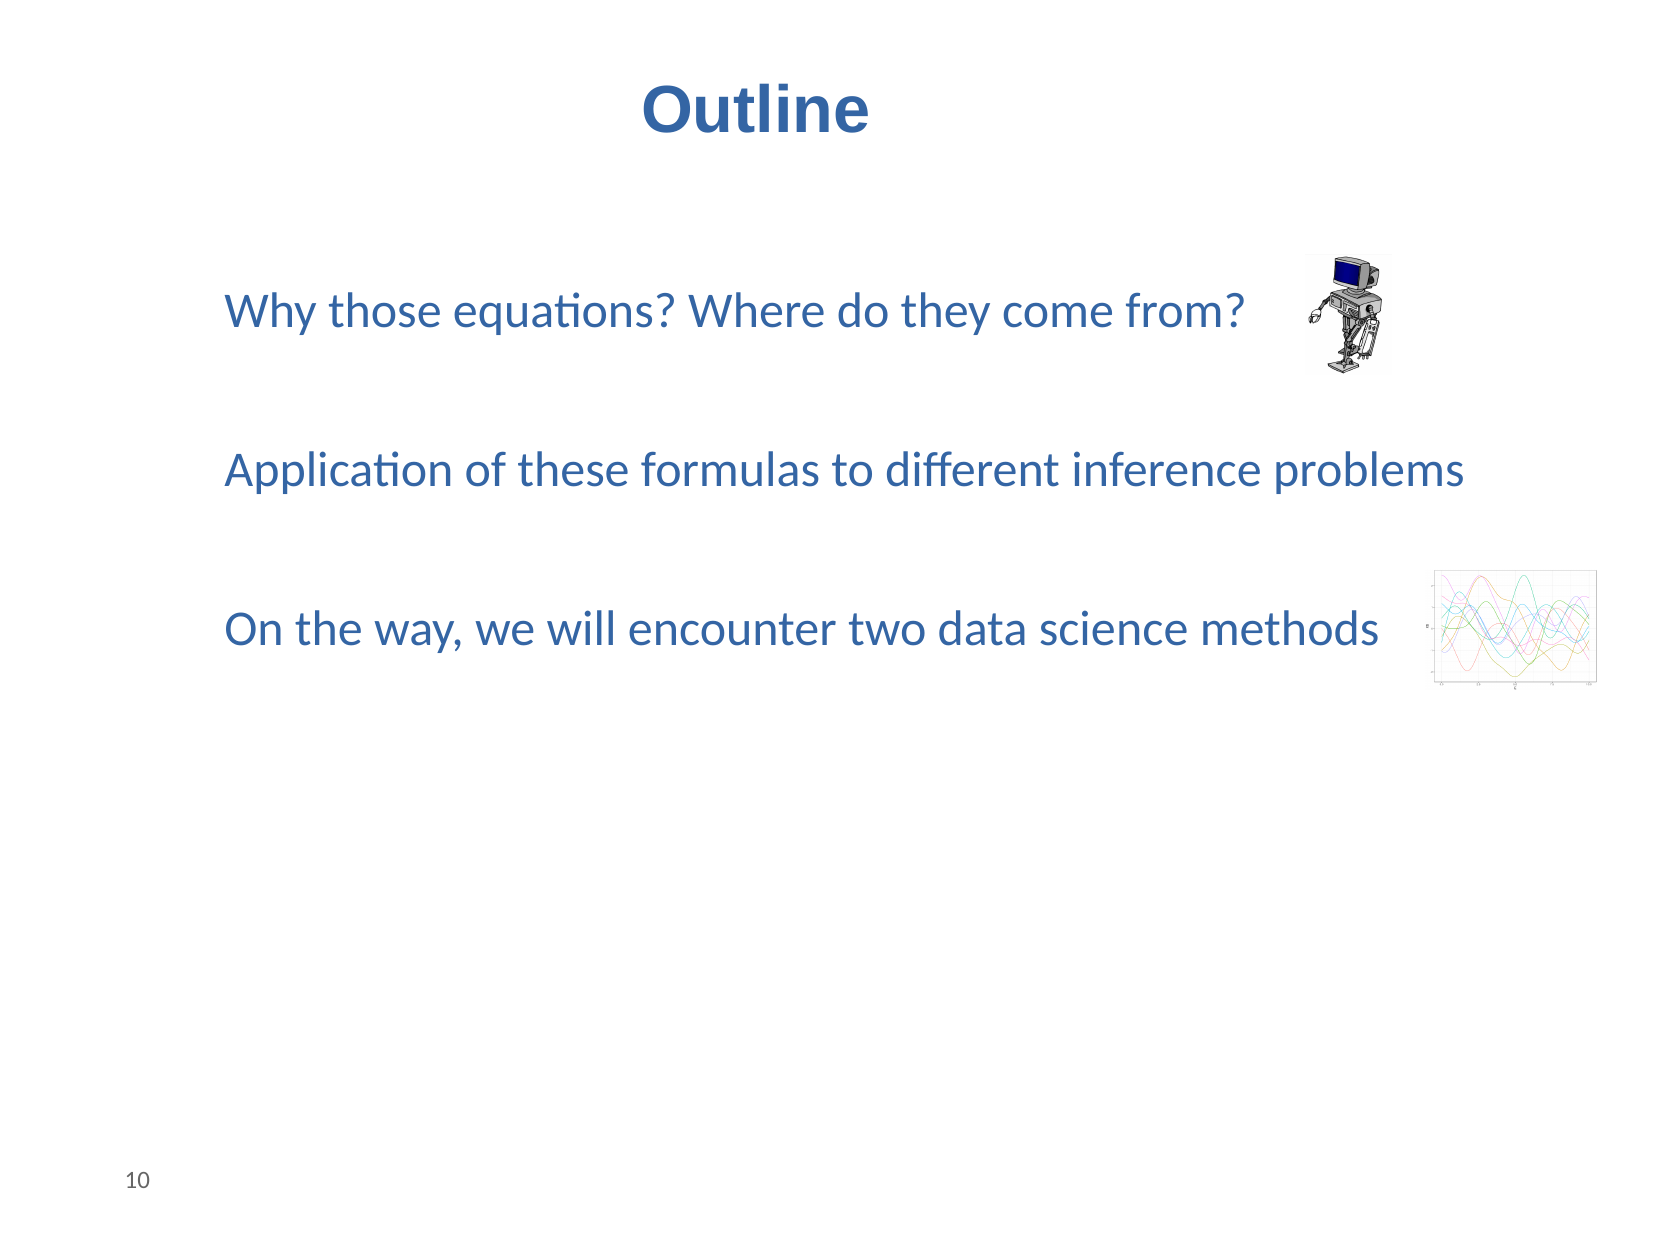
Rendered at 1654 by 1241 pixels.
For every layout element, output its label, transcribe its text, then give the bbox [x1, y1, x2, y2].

list Why those equations? Where do they come from? Application of these formulas to different inference problems On the way, we will encounter two data science methods [153, 290, 1571, 1087]
title Outline [147, 5, 1365, 213]
picture [1305, 254, 1392, 376]
picture [1425, 569, 1597, 691]
